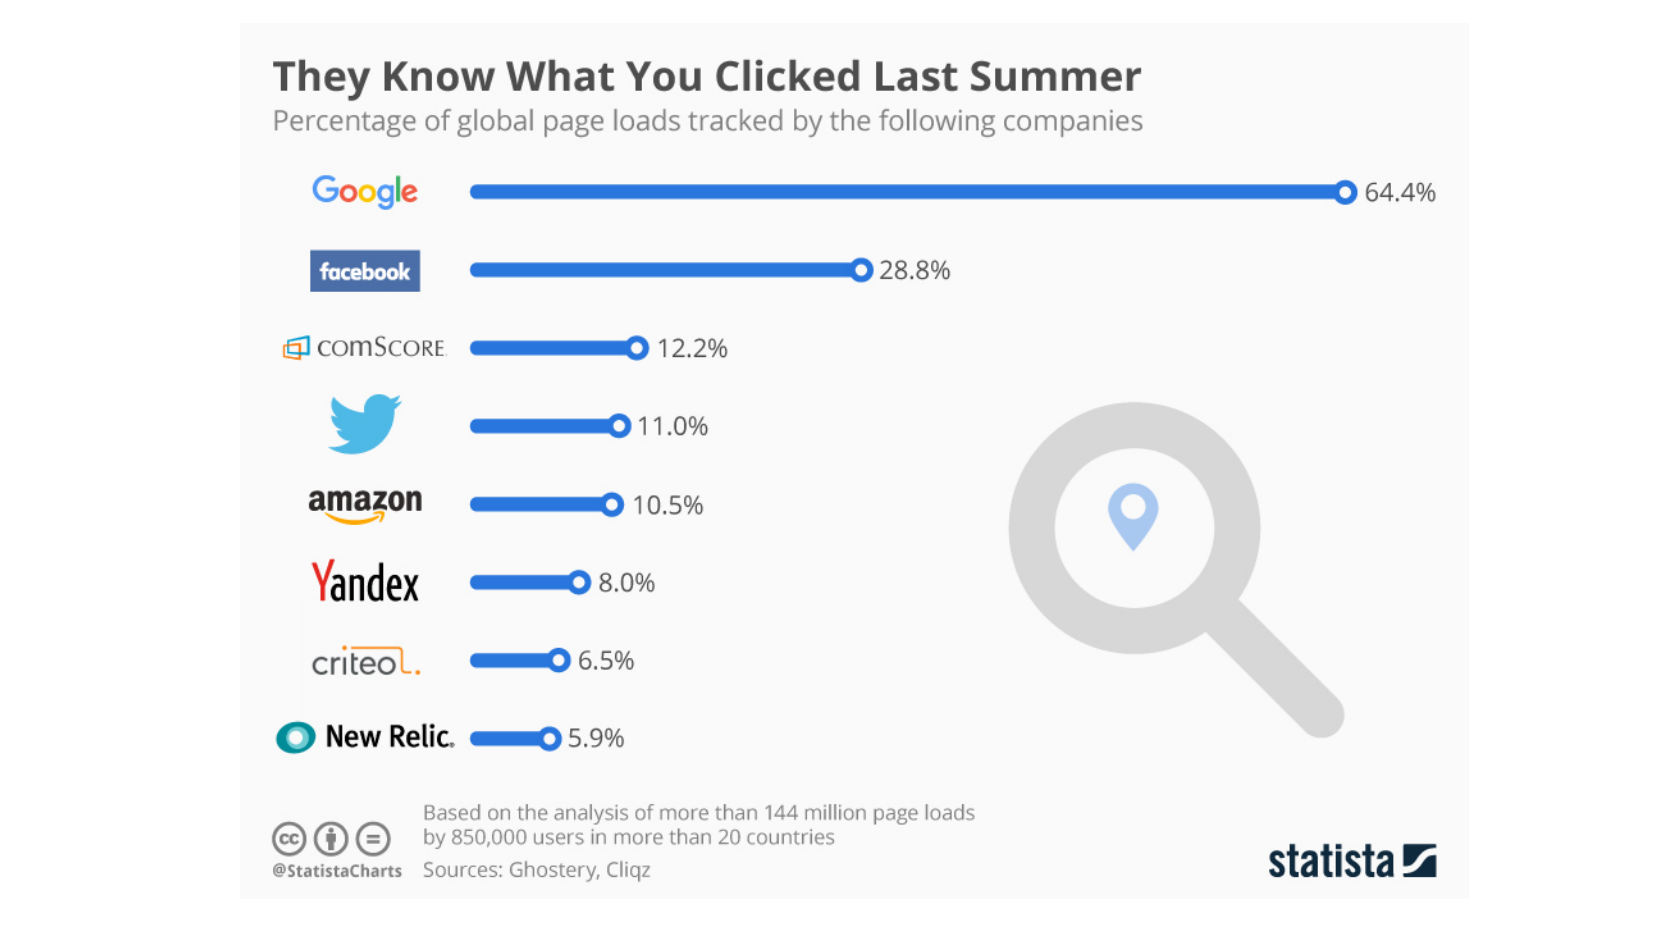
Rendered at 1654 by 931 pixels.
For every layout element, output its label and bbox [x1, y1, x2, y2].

picture [240, 23, 1469, 899]
